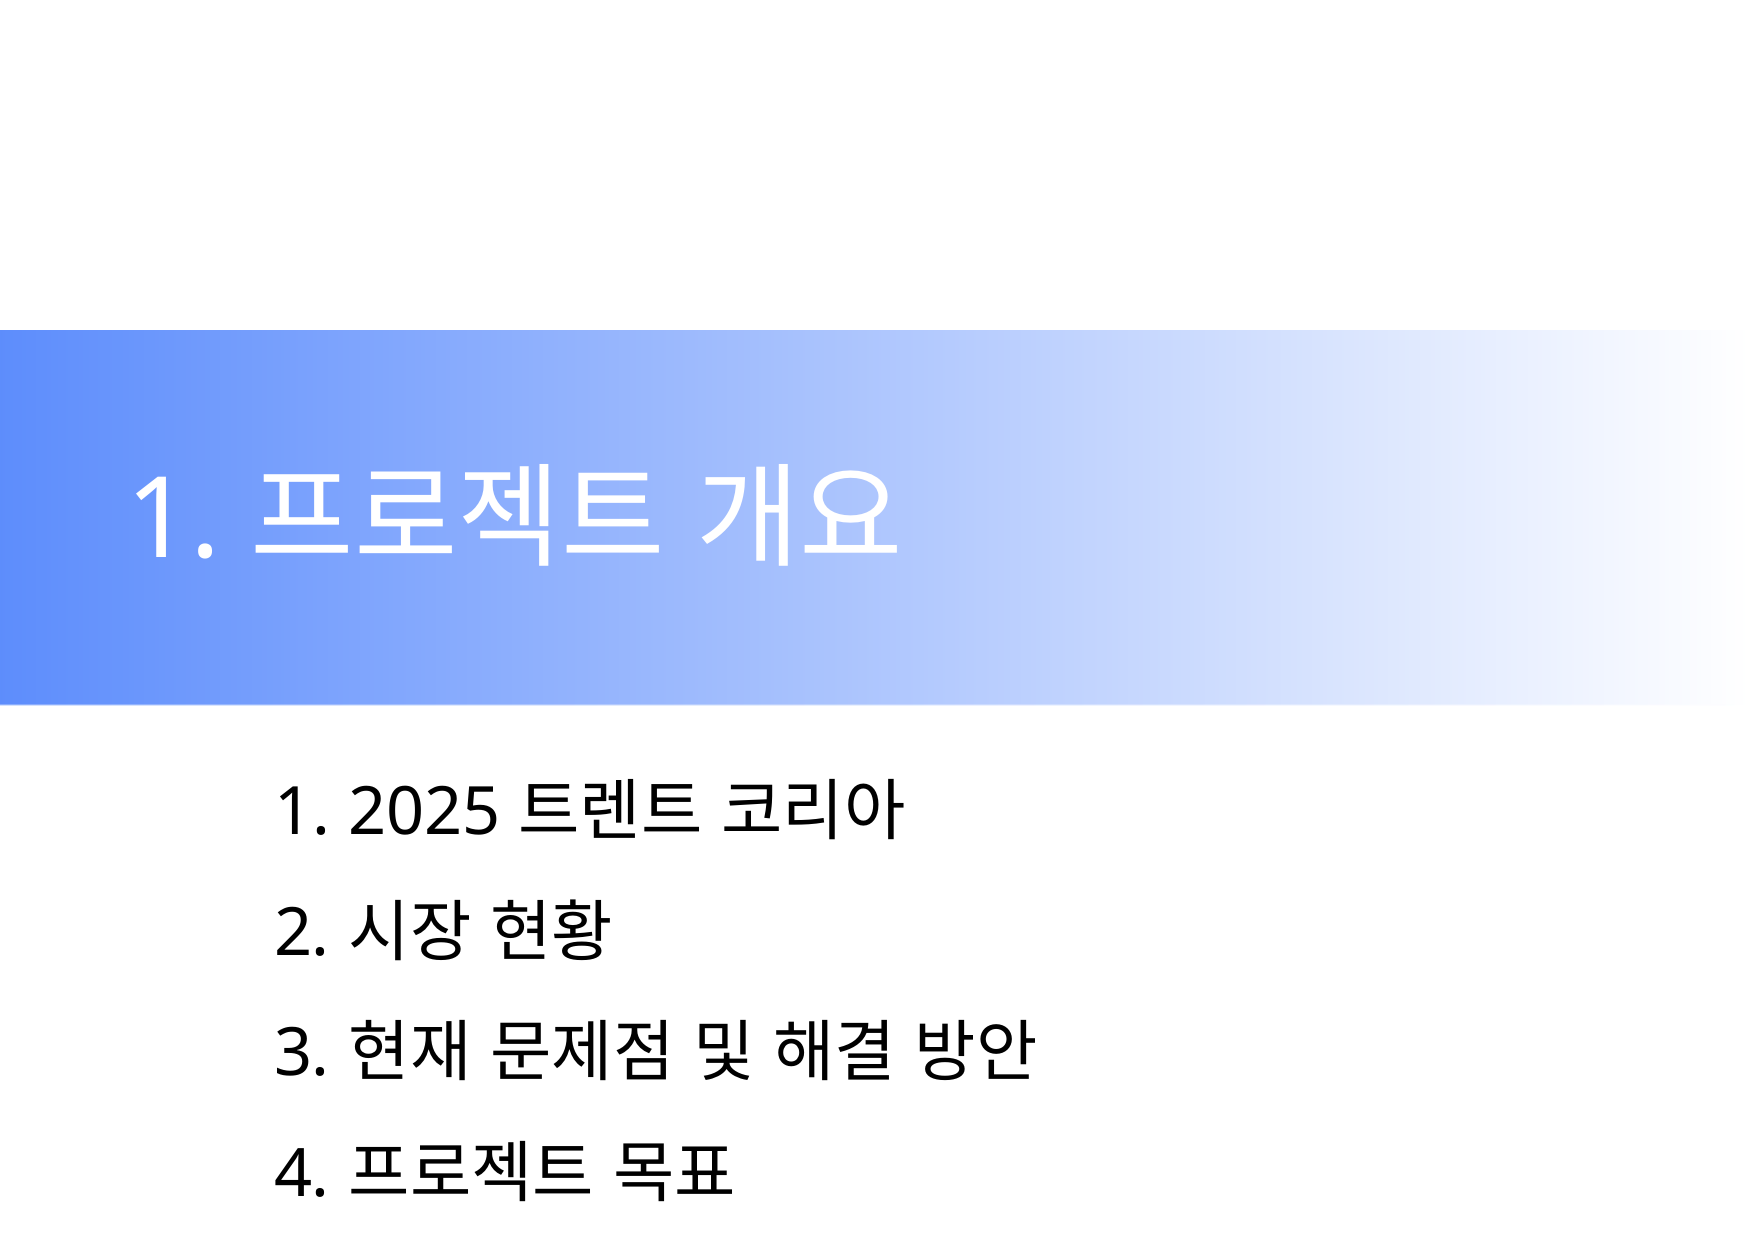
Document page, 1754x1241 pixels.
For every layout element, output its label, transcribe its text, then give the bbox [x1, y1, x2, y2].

text_box 1. 프로젝트 개요 [112, 419, 1164, 593]
text_box 2025 트렌트 코리아 시장 현황 현재 문제점 및 해결 방안 프로젝트 목표 [259, 750, 1418, 1191]
picture [0, 330, 1749, 706]
